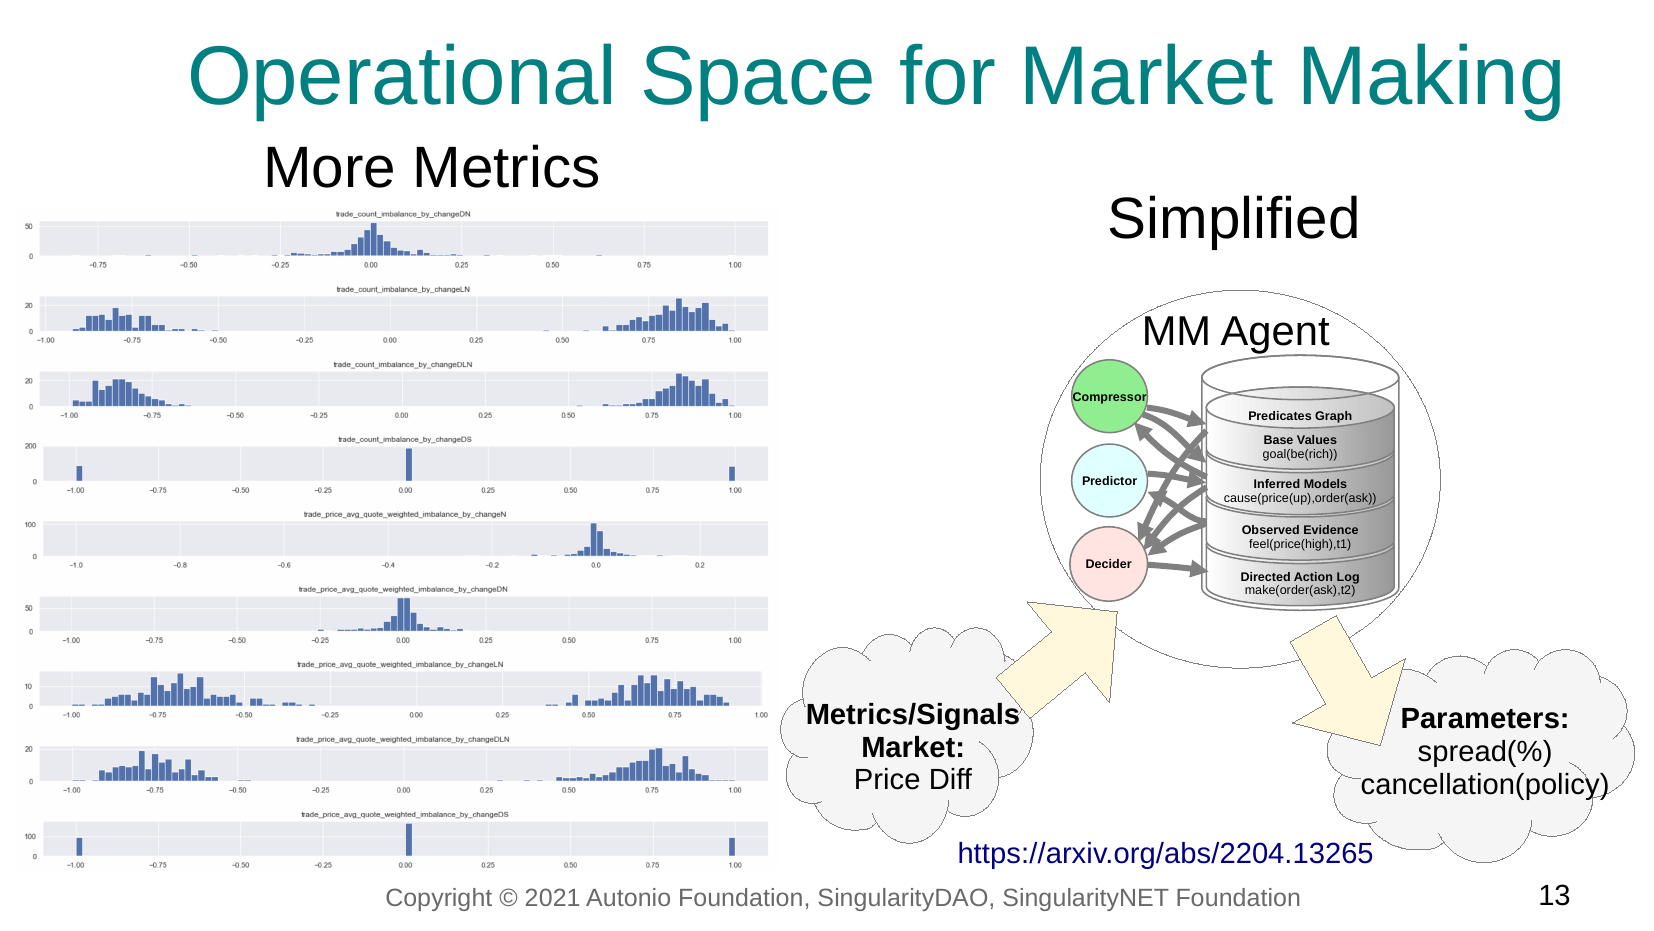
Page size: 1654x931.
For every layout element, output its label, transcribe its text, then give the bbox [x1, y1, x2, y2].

text_box Predicates Graph [1201, 379, 1399, 611]
text_box MM Agent [1127, 300, 1345, 362]
text_box [1185, 459, 1201, 470]
text_box Metrics/Signals Market: Price Diff [780, 627, 1034, 844]
text_box Compressor [1071, 359, 1148, 433]
text_box [1158, 513, 1196, 540]
picture [17, 206, 779, 871]
text_box [1176, 290, 1305, 300]
text_box https://arxiv.org/abs/2204.13265 [942, 829, 1390, 878]
text_box Decider [1069, 526, 1148, 602]
text_box Operational Space for Market Making [24, 7, 1654, 143]
text_box Parameters: spread(%) cancellation(policy) [1327, 649, 1635, 863]
text_box [1145, 410, 1201, 443]
text_box [1184, 496, 1201, 517]
text_box [1149, 503, 1172, 529]
text_box [1166, 480, 1201, 503]
text_box [1137, 418, 1185, 457]
text_box Simplified [1093, 178, 1376, 259]
text_box [1177, 467, 1189, 476]
text_box More Metrics [248, 127, 616, 208]
text_box [996, 318, 1441, 746]
text_box Predictor [1071, 444, 1148, 517]
text_box [1147, 529, 1201, 565]
